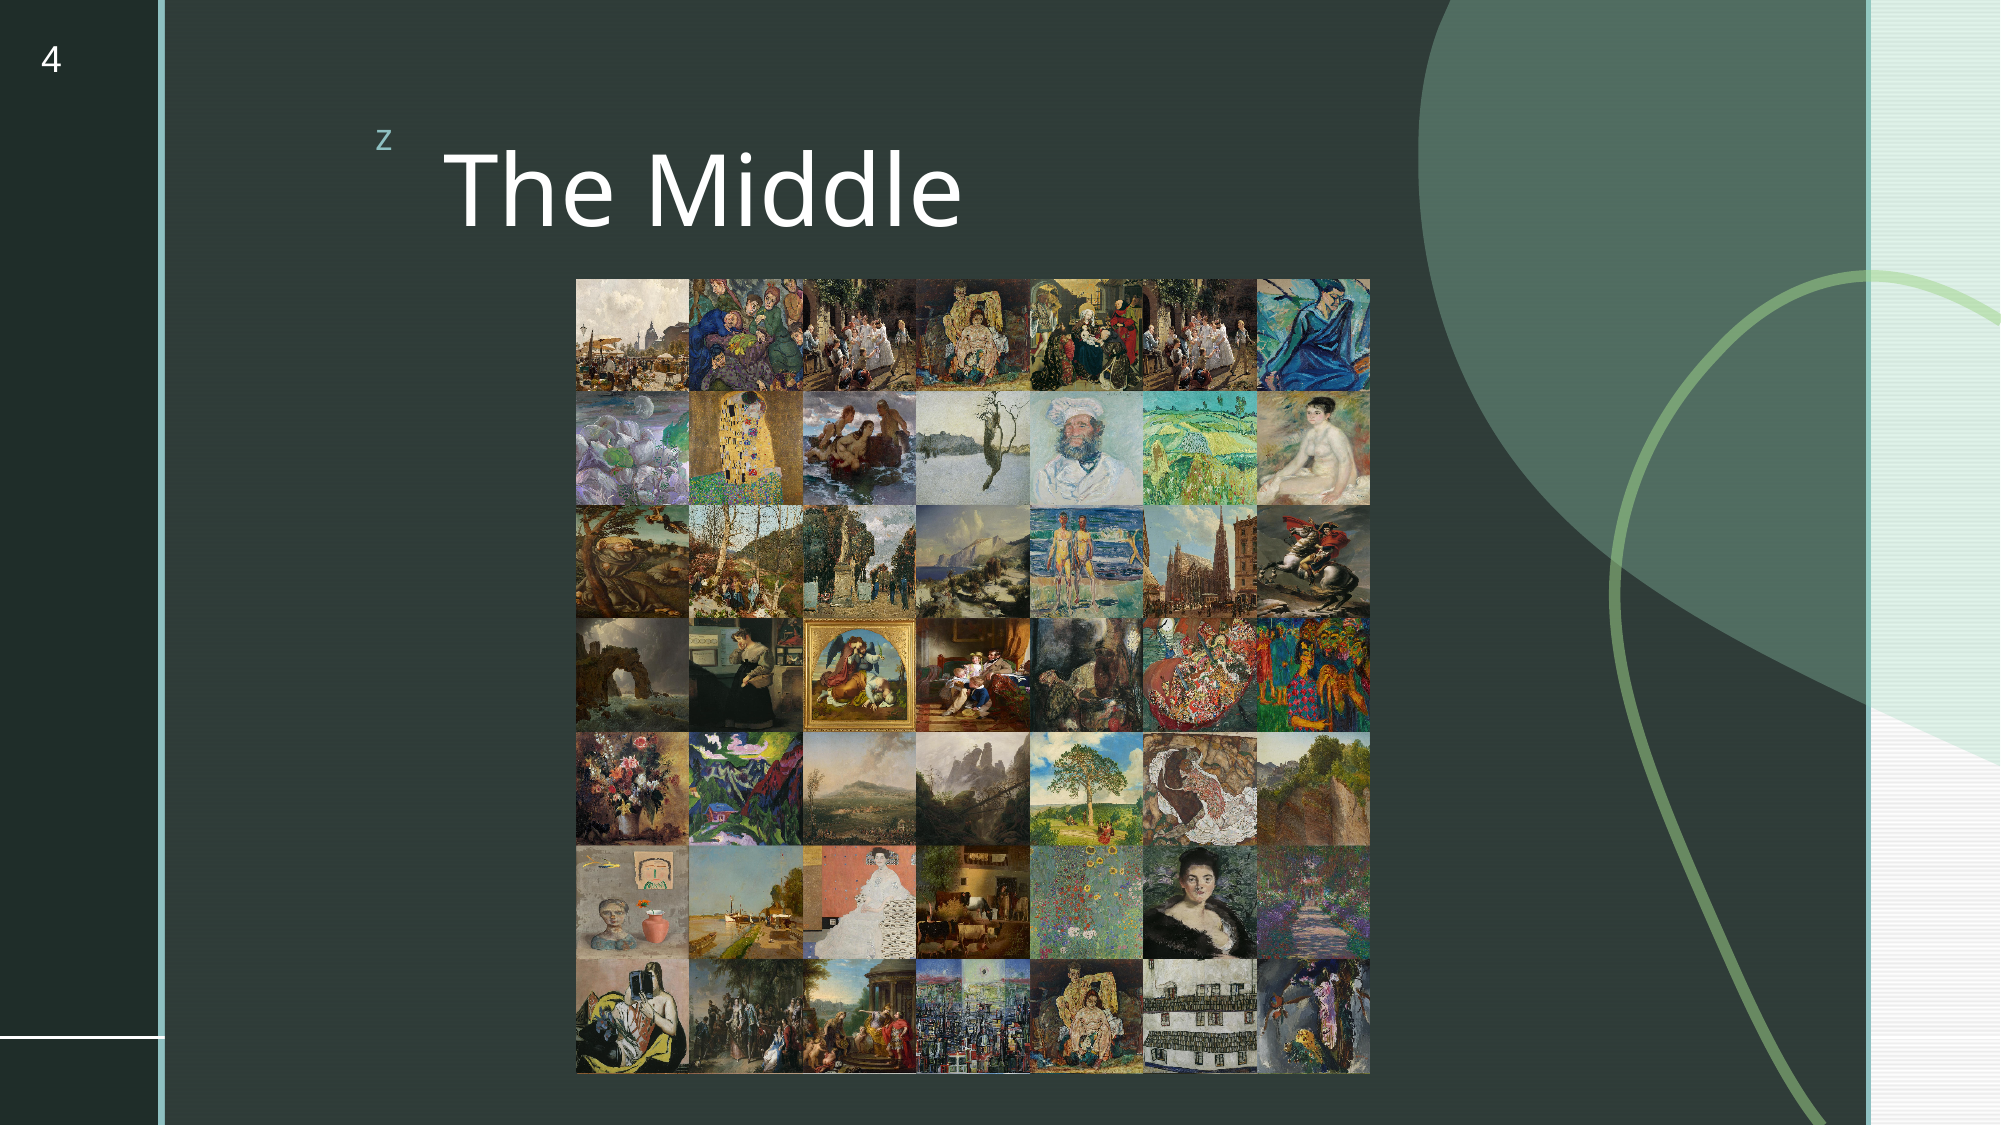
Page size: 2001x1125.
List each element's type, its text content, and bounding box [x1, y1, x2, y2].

title The Middle [428, 132, 1734, 310]
text_box [25, 26, 131, 80]
picture [576, 279, 1370, 1074]
